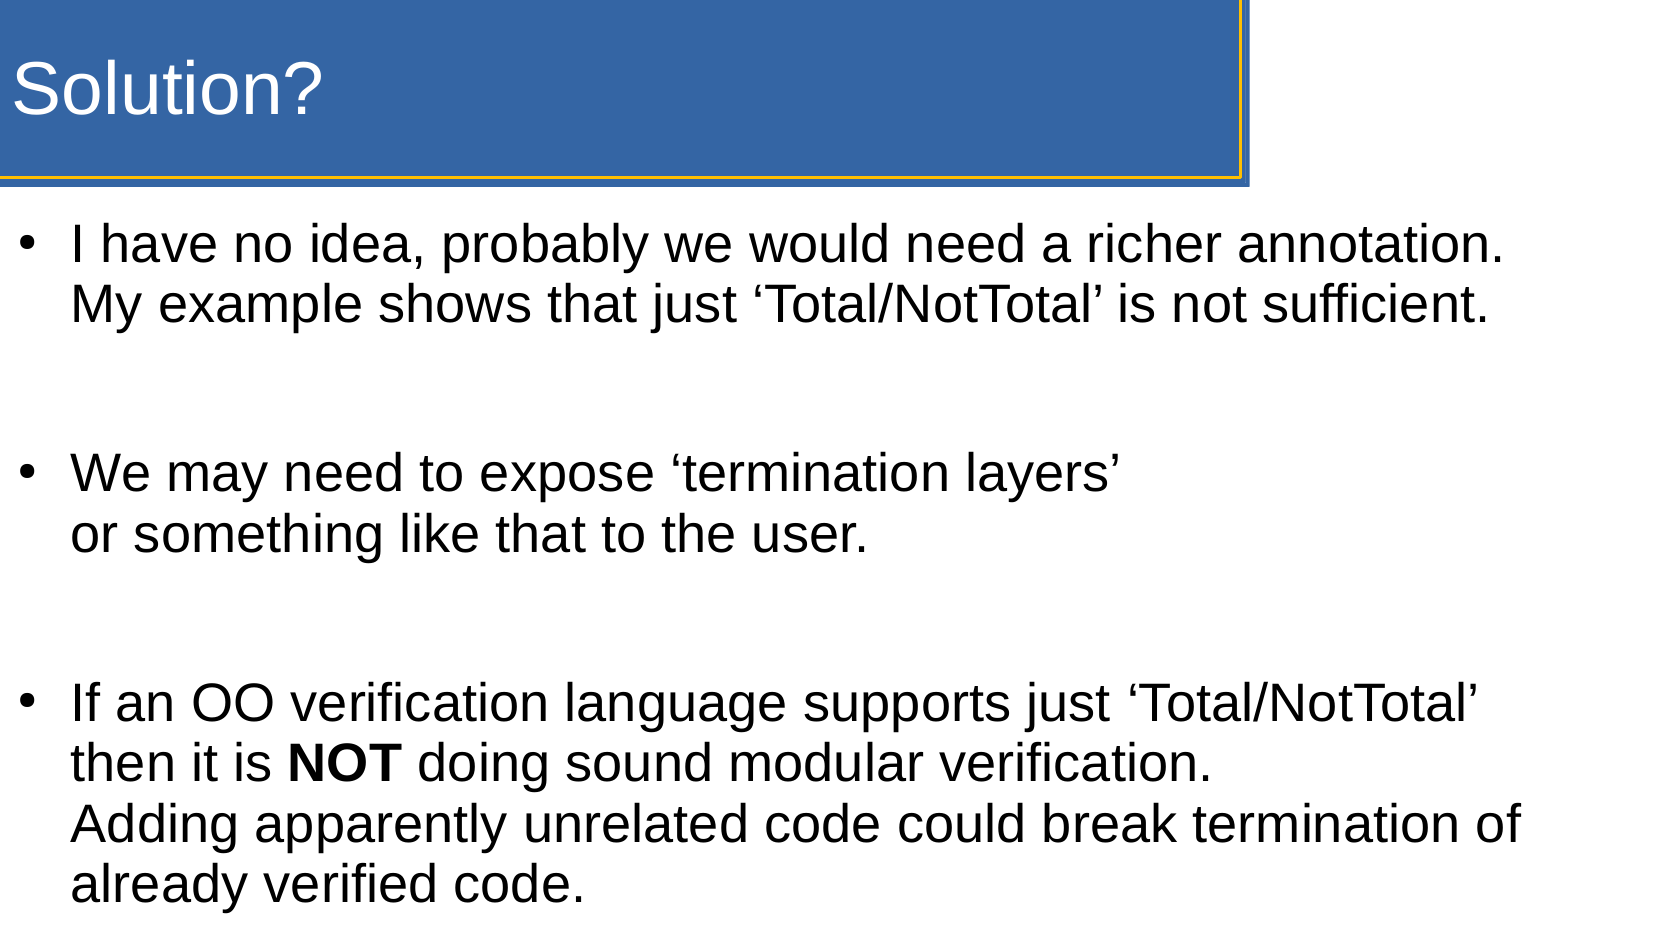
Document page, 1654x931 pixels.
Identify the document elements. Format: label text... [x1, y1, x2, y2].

list I have no idea, probably we would need a richer annotation. My example shows that just ‘Total/NotTotal’ is not sufficient. We may need to expose ‘termination layers’ or something like that to the user. If an OO verification language supports just ‘Total/NotTotal’ then it is NOT doing sound modular verification. Adding apparently unrelated code could break termination of already verified code. [0, 213, 1651, 919]
title Solution? [11, 14, 1164, 163]
